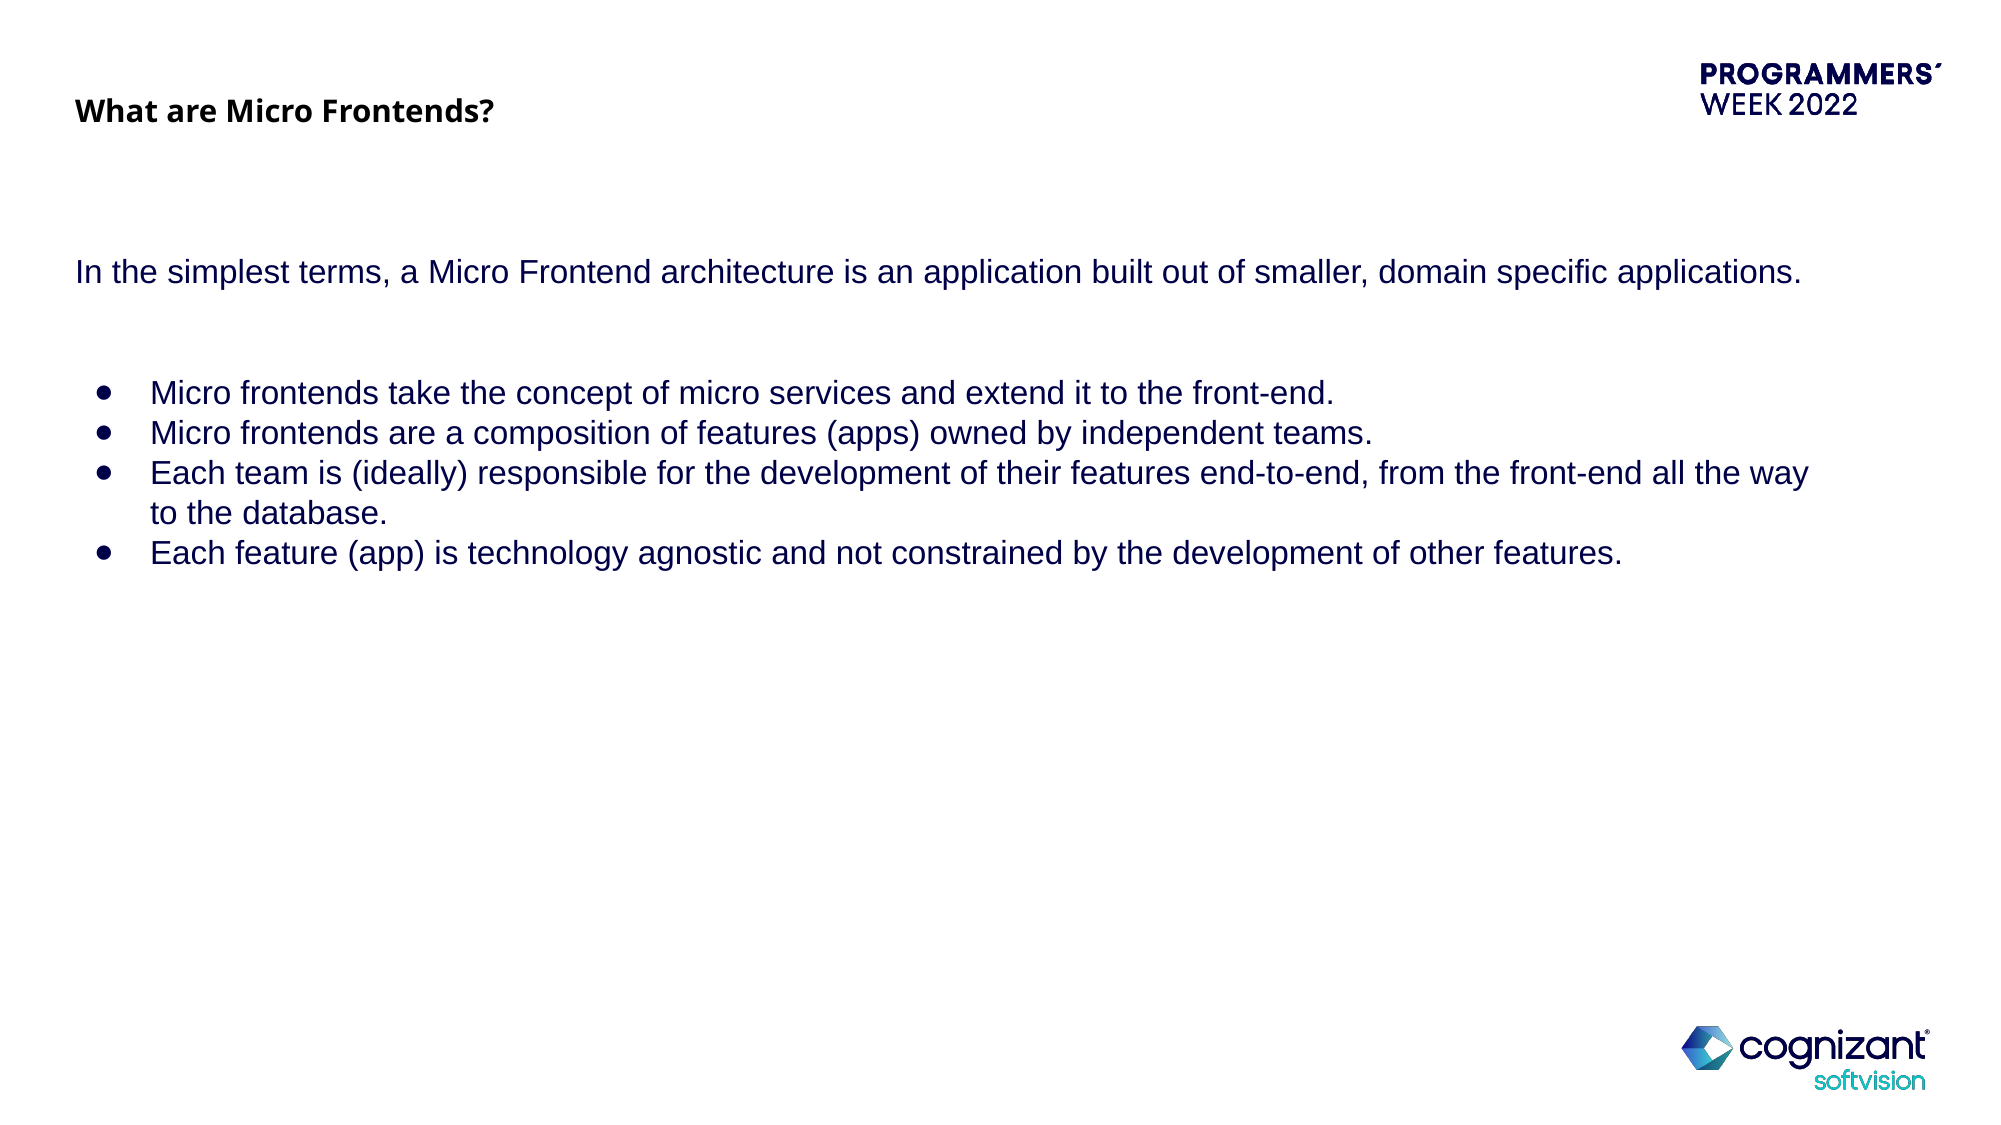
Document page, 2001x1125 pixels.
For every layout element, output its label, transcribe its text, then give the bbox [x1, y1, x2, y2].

picture [1663, 1005, 1949, 1110]
title What are Micro Frontends? [75, 91, 1848, 142]
list In the simplest terms, a Micro Frontend architecture is an application built out of smaller, domain specific applications. Micro frontends take the concept of micro services and extend it to the front-end. Micro frontends are a composition of features (apps) owned by independent teams. Each team is (ideally) responsible for the development of their features end-to-end, from the front-end all the way to the database. Each feature (app) is technology agnostic and not constrained by the development of other features. [75, 249, 1848, 938]
picture [1677, 54, 1942, 129]
